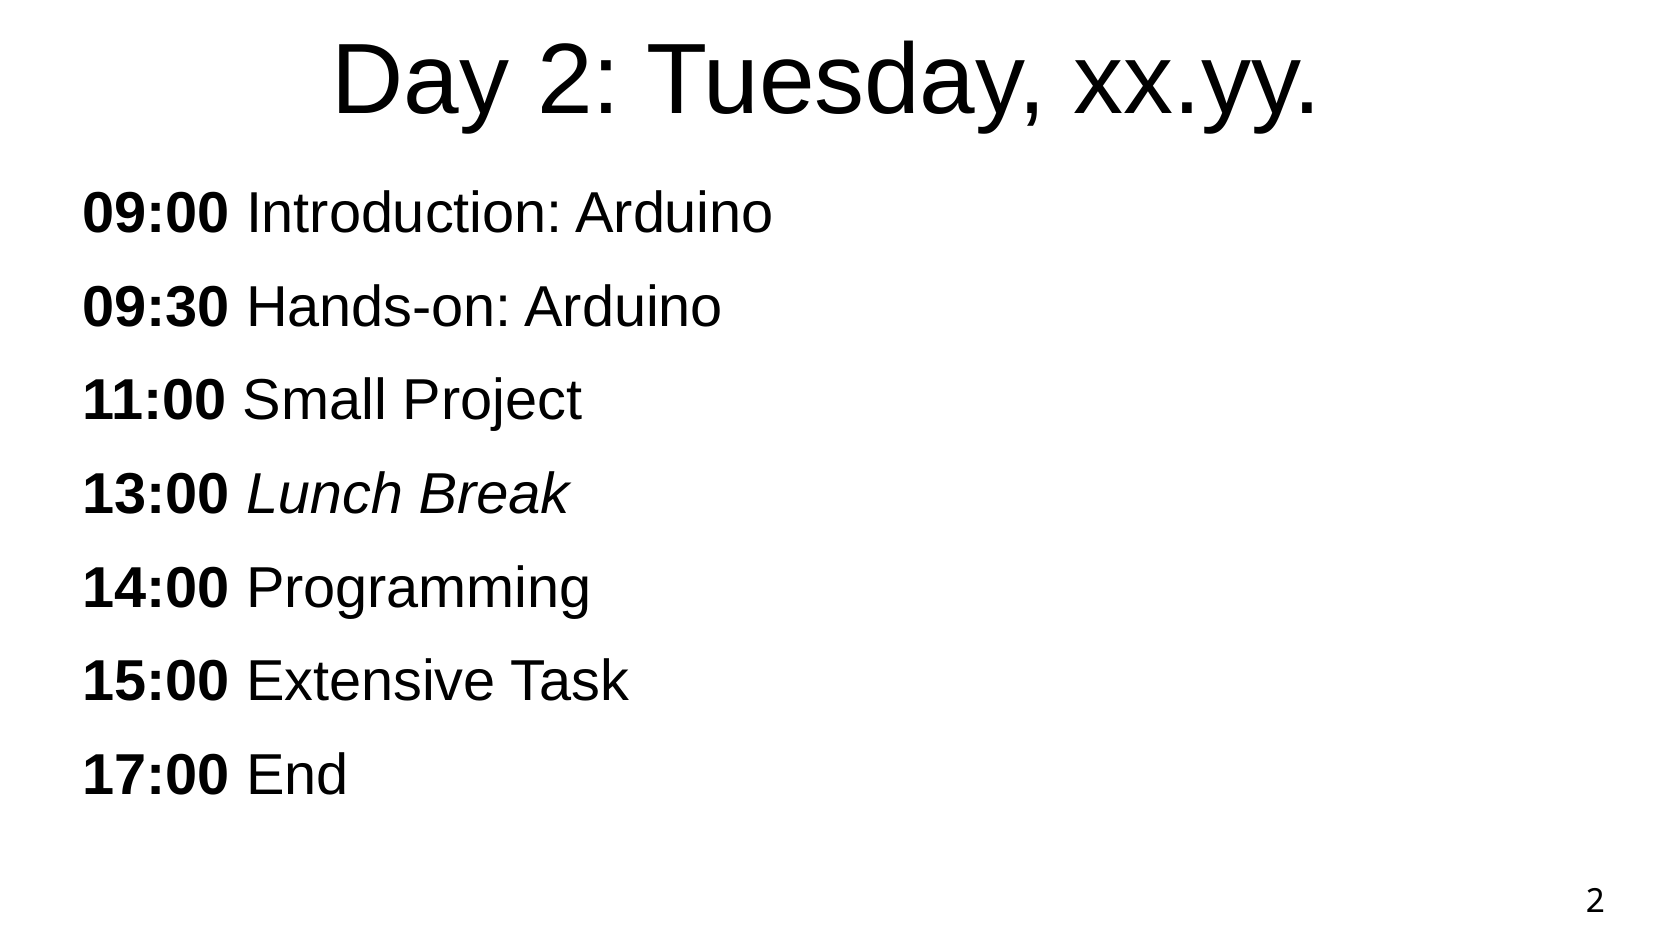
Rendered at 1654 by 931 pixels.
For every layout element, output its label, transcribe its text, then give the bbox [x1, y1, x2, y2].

title Day 2: Tuesday, xx.yy. [82, 1, 1571, 157]
list 09:00 Introduction: Arduino 09:30 Hands-on: Arduino 11:00 Small Project 13:00 Lunch Break 14:00 Programming 15:00 Extensive Task 17:00 End [82, 180, 1571, 811]
